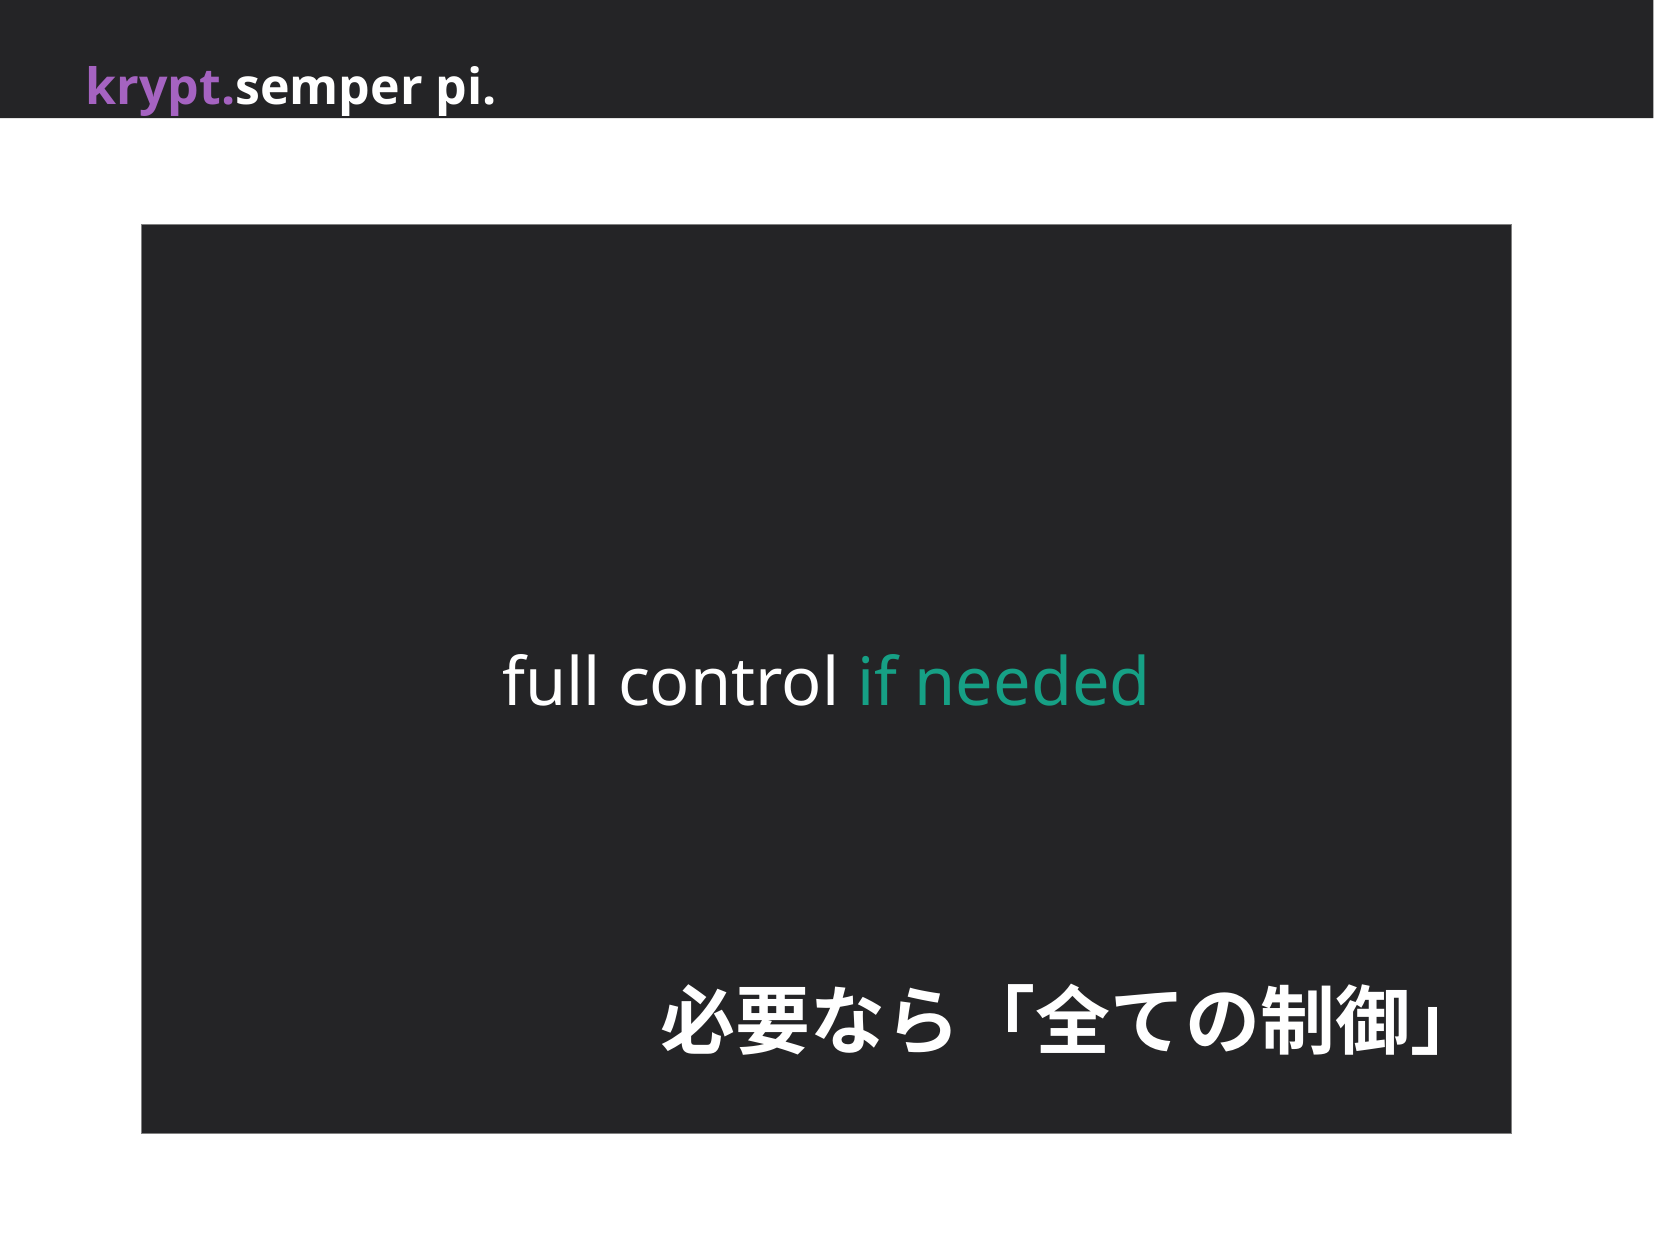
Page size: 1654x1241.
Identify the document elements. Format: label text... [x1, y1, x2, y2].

text_box full control if needed [141, 224, 1512, 1134]
text_box 必要なら「全ての制御」 [153, 909, 1501, 1123]
text_box krypt.semper pi. [70, 43, 544, 119]
text_box [165, 531, 1441, 909]
text_box [0, 0, 1654, 119]
